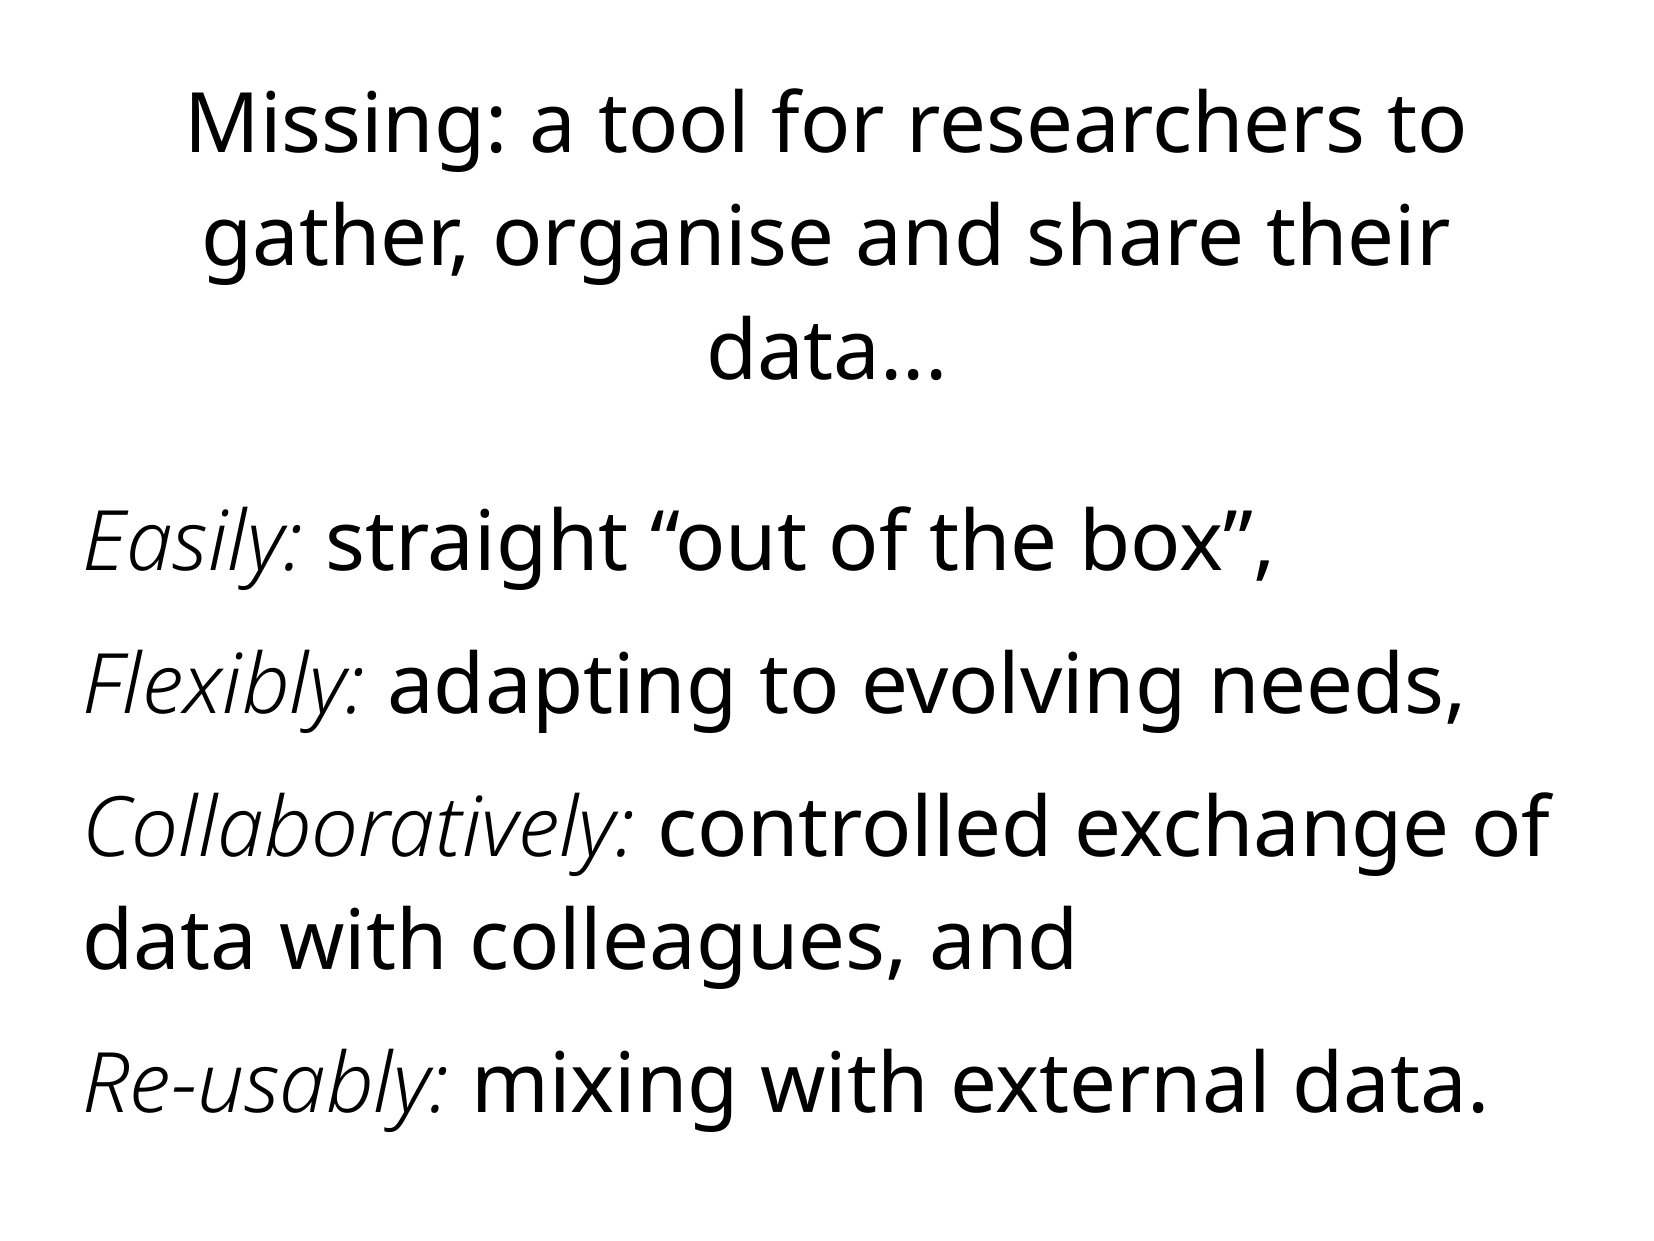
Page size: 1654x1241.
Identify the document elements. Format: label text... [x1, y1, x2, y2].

text_box Easily: straight “out of the box”, Flexibly: adapting to evolving needs, Collaboratively: controlled exchange of data with colleagues, and Re-usably: mixing with external data. [82, 473, 1571, 1146]
subtitle Missing: a tool for researchers to gather, organise and share their data... [82, 116, 1571, 351]
